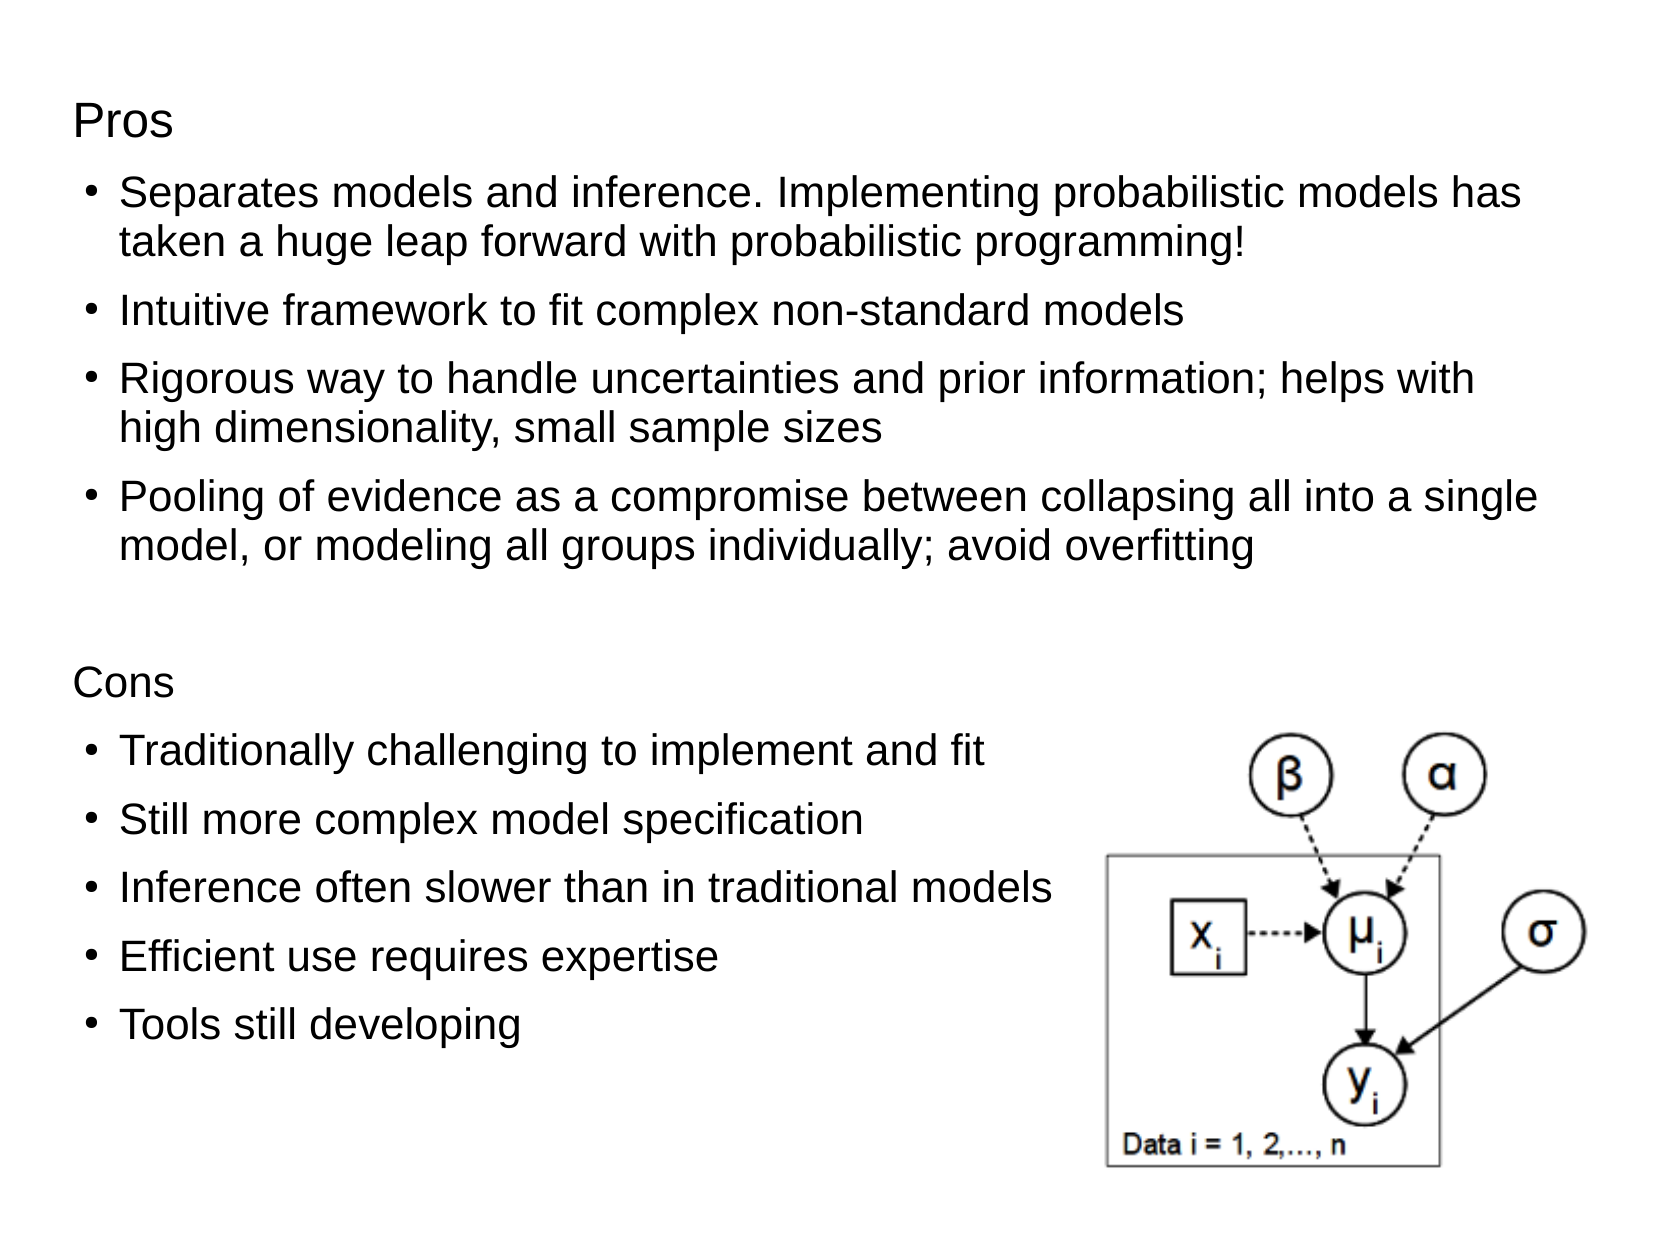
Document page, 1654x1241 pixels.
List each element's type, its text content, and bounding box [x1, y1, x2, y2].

picture [1091, 720, 1598, 1184]
list Pros Separates models and inference. Implementing probabilistic models has taken a huge leap forward with probabilistic programming! Intuitive framework to fit complex non-standard models Rigorous way to handle uncertainties and prior information; helps with high dimensionality, small sample sizes Pooling of evidence as a compromise between collapsing all into a single model, or modeling all groups individually; avoid overfitting Cons Traditionally challenging to implement and fit Still more complex model specification Inference often slower than in traditional models Efficient use requires expertise Tools still developing [72, 93, 1561, 1058]
